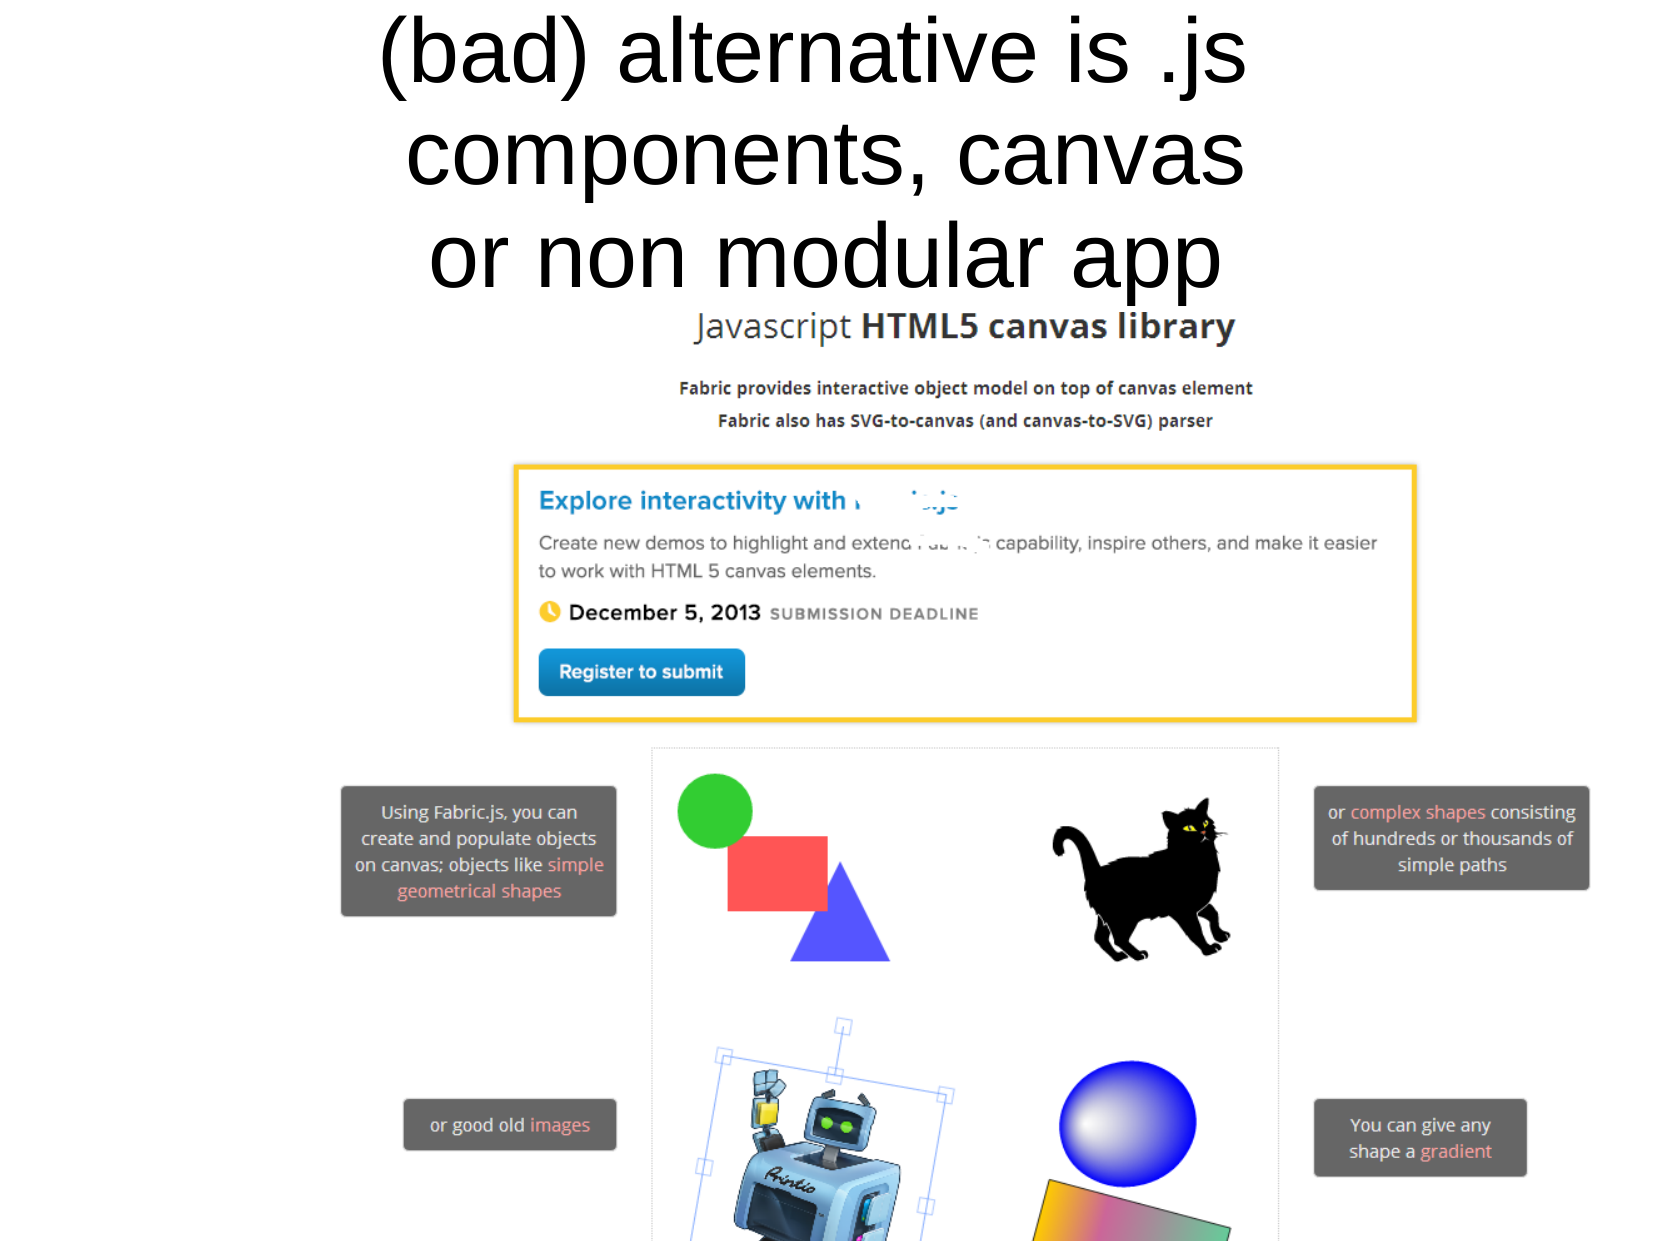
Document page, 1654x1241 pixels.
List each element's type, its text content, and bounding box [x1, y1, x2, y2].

picture [270, 312, 1592, 1241]
title (bad) alternative is .js components, canvas or non modular app [82, 0, 1571, 307]
